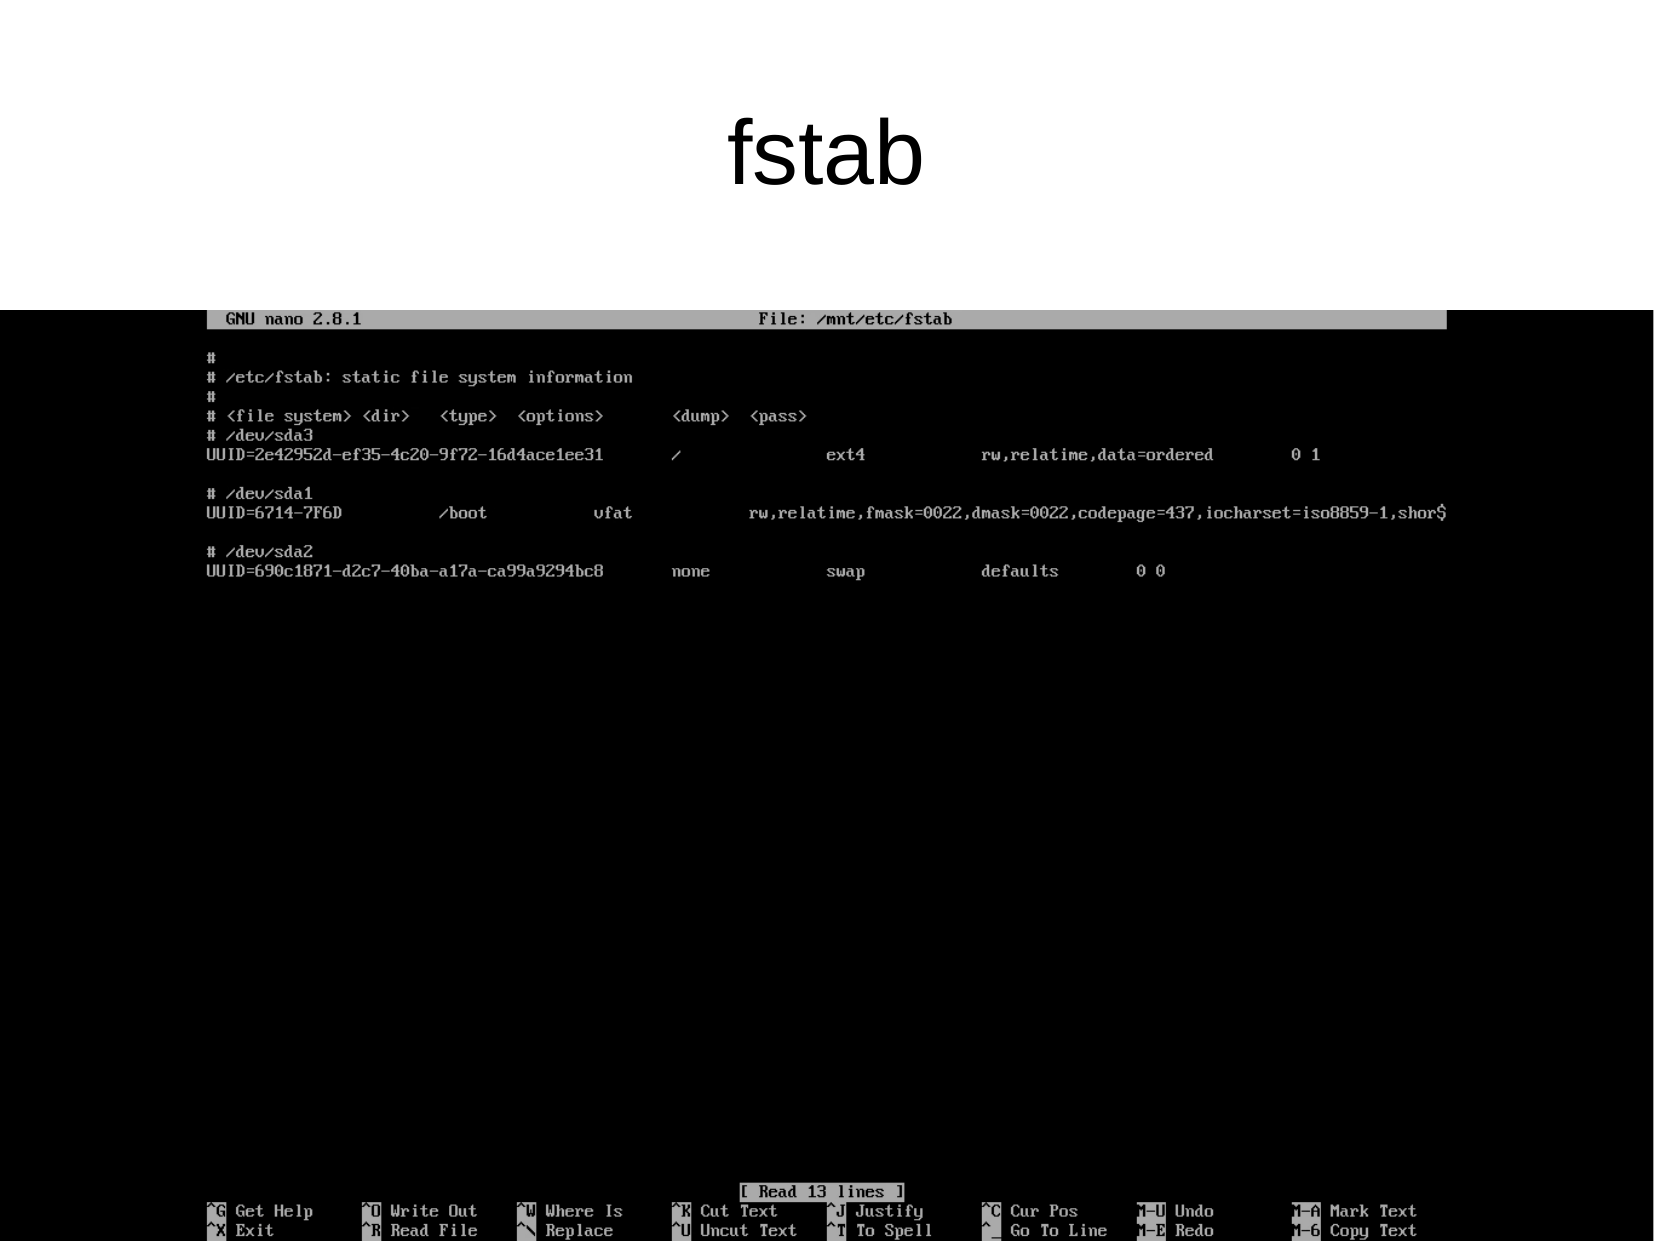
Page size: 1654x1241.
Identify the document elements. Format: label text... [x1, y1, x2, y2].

title fstab [82, 49, 1571, 257]
picture [0, 310, 1654, 1241]
